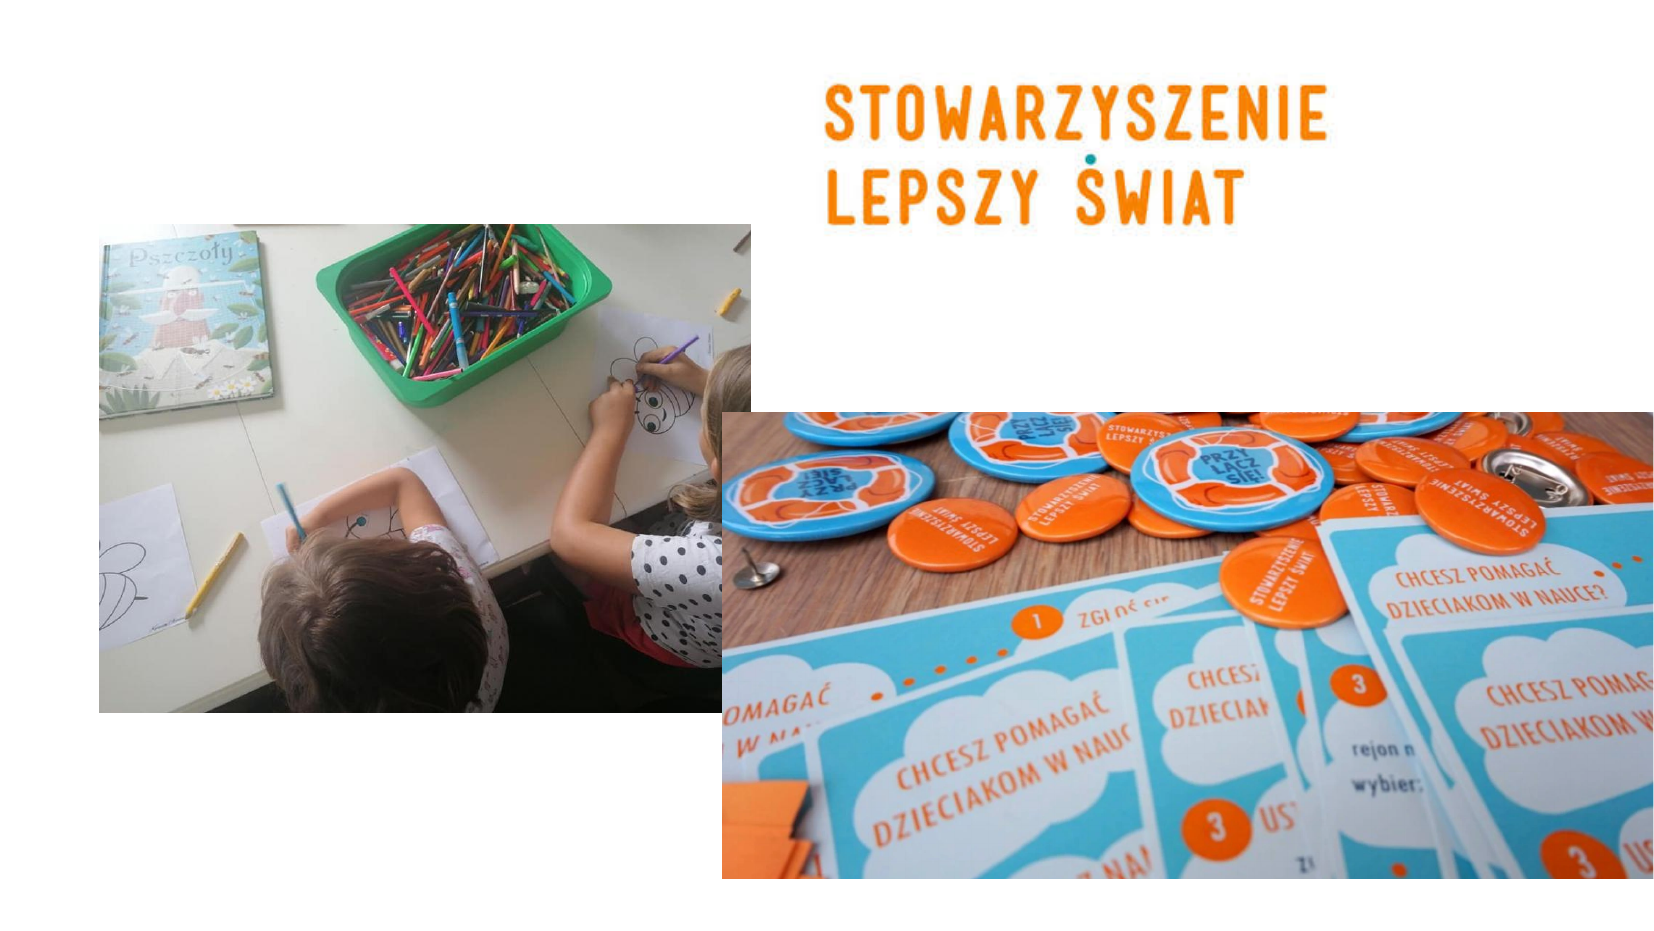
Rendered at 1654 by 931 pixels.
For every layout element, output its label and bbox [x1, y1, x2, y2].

picture [99, 224, 1654, 879]
picture [787, 48, 1363, 263]
